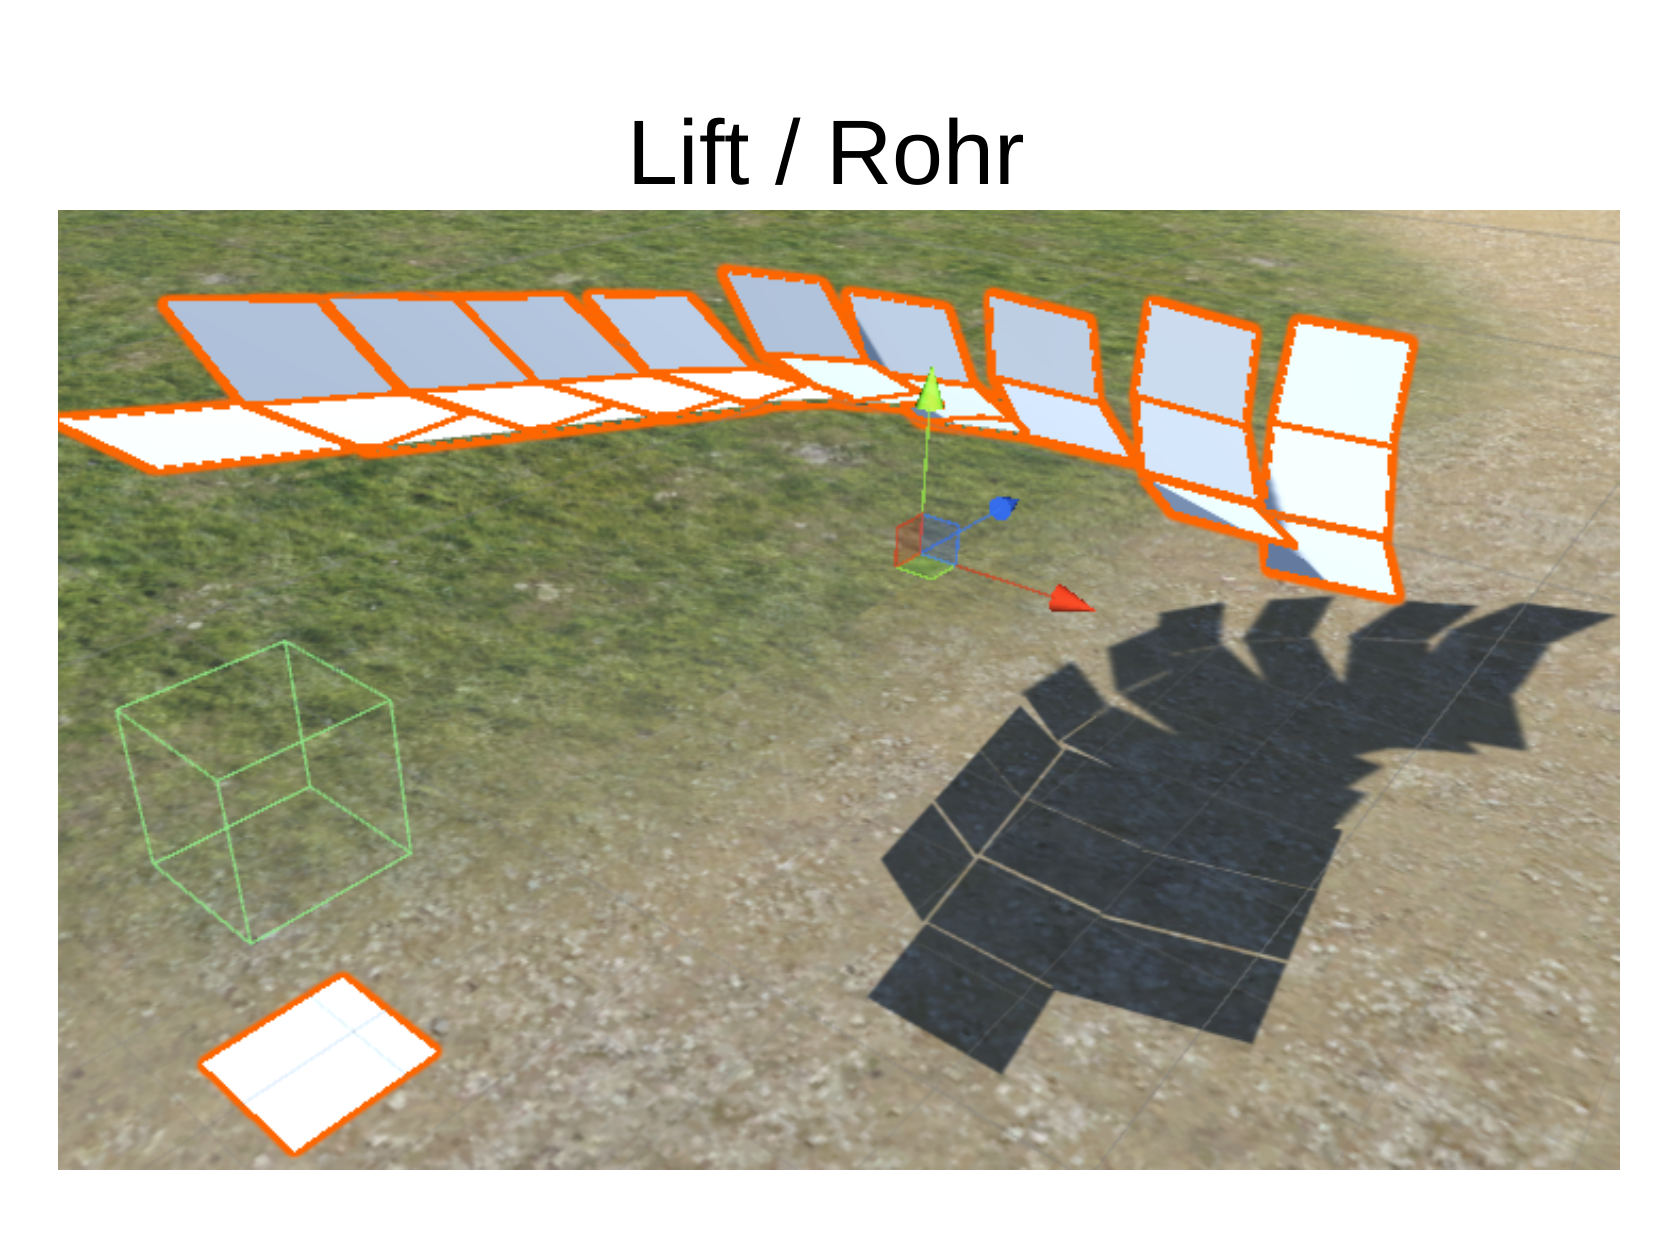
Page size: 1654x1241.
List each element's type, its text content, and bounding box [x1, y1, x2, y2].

picture [58, 210, 1620, 1170]
title Lift / Rohr [82, 49, 1571, 210]
